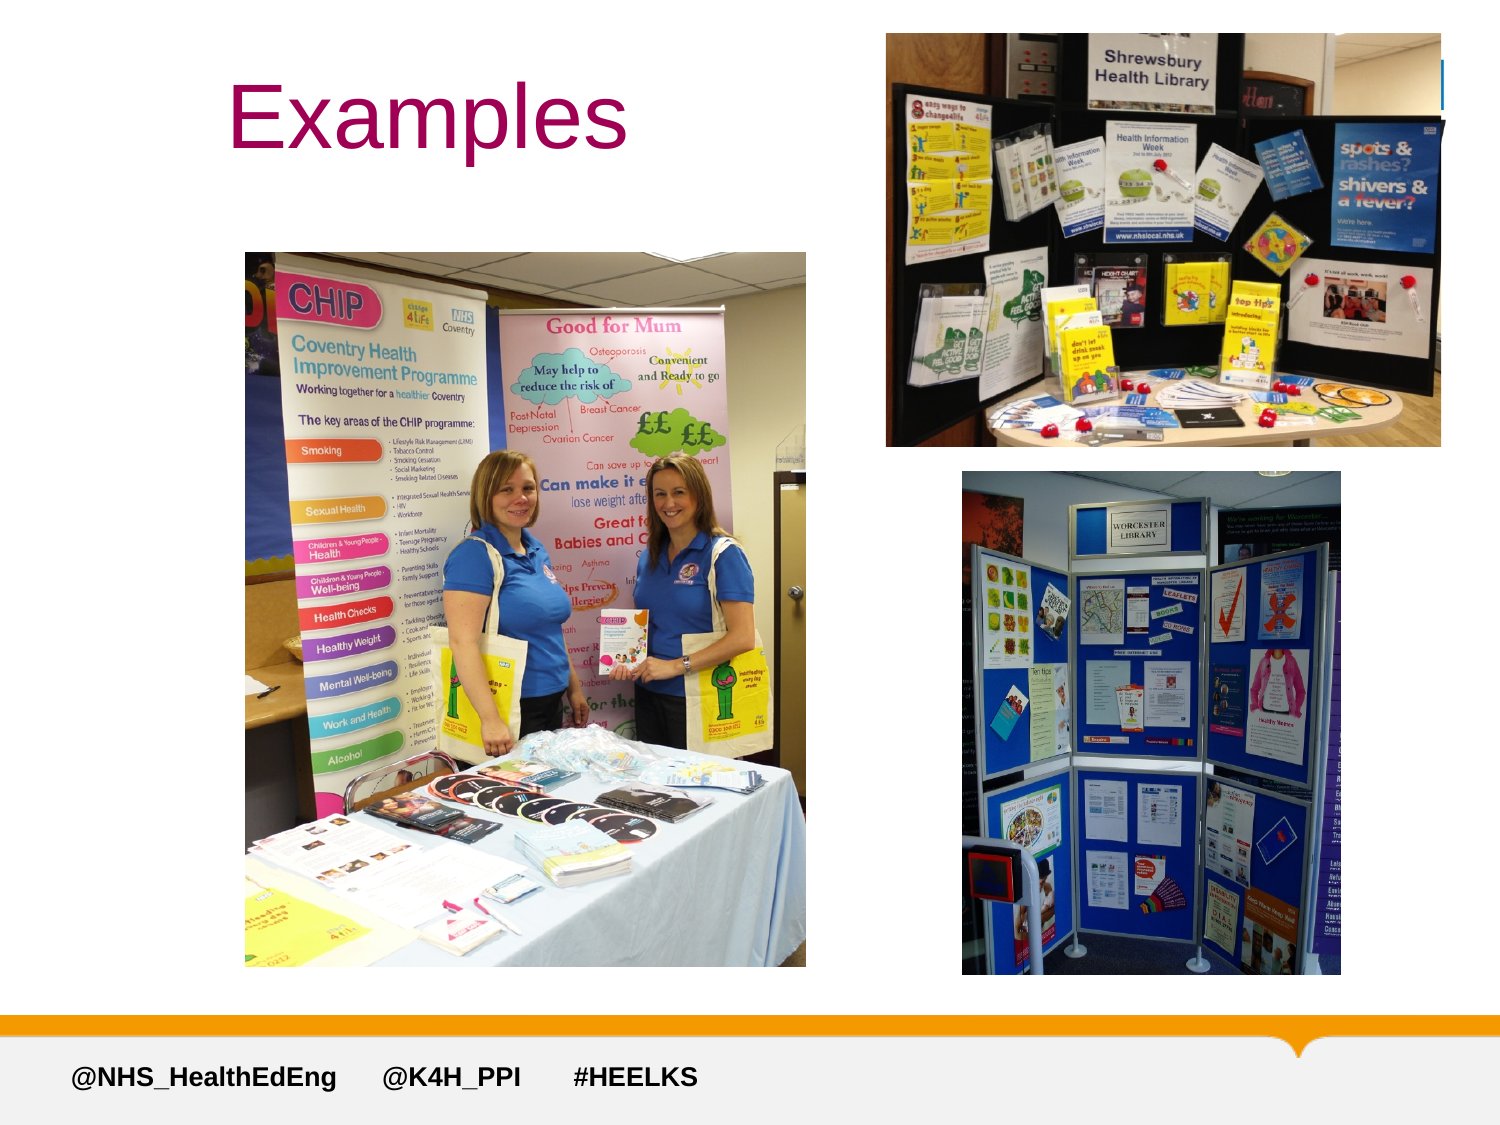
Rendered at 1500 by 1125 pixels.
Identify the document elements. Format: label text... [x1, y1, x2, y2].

picture [962, 471, 1341, 976]
text_box @NHS_HealthEdEng @K4H_PPI #HEELKS [55, 1052, 932, 1113]
picture [885, 33, 1442, 447]
picture [245, 252, 806, 967]
title Examples [0, 49, 885, 268]
